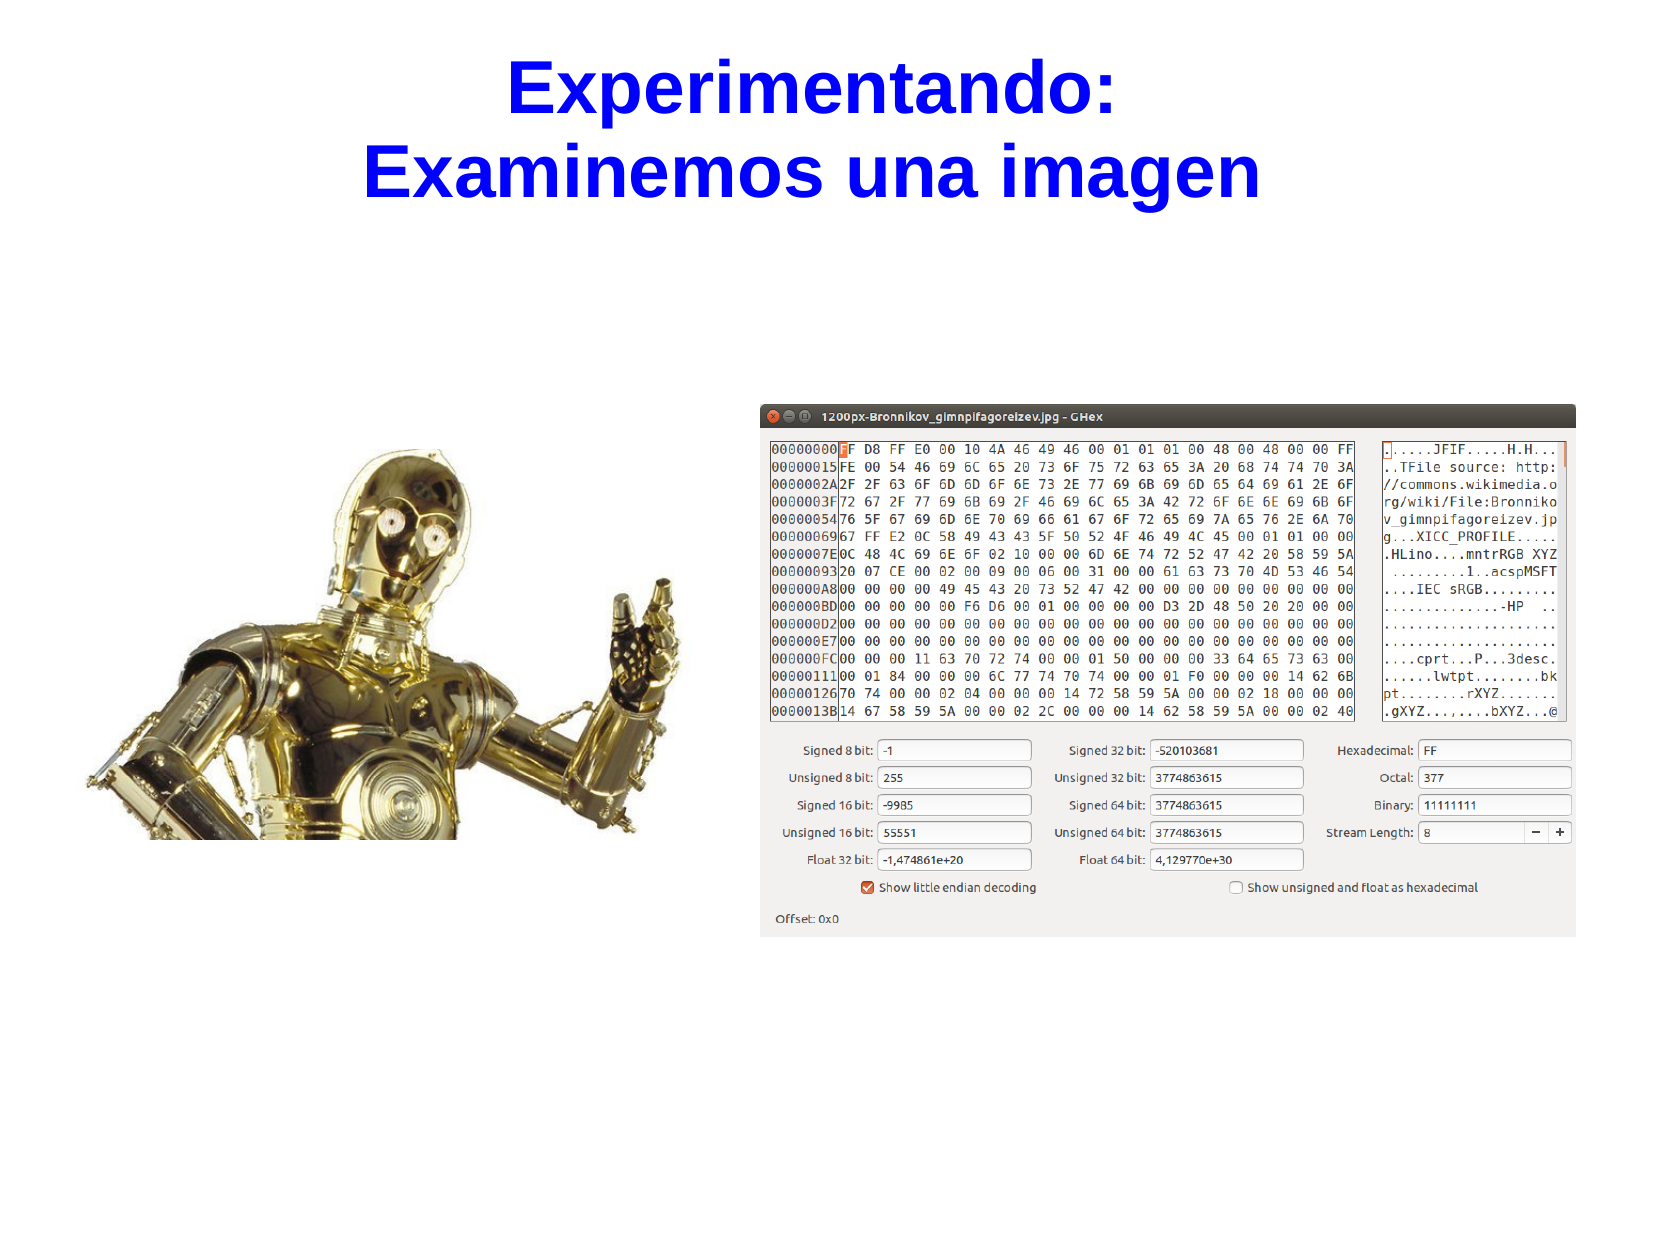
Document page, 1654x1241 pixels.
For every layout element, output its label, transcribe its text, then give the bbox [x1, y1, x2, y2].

text_box Experimentando: Examinemos una imagen [64, 45, 1561, 214]
picture [42, 449, 736, 841]
picture [760, 404, 1576, 937]
